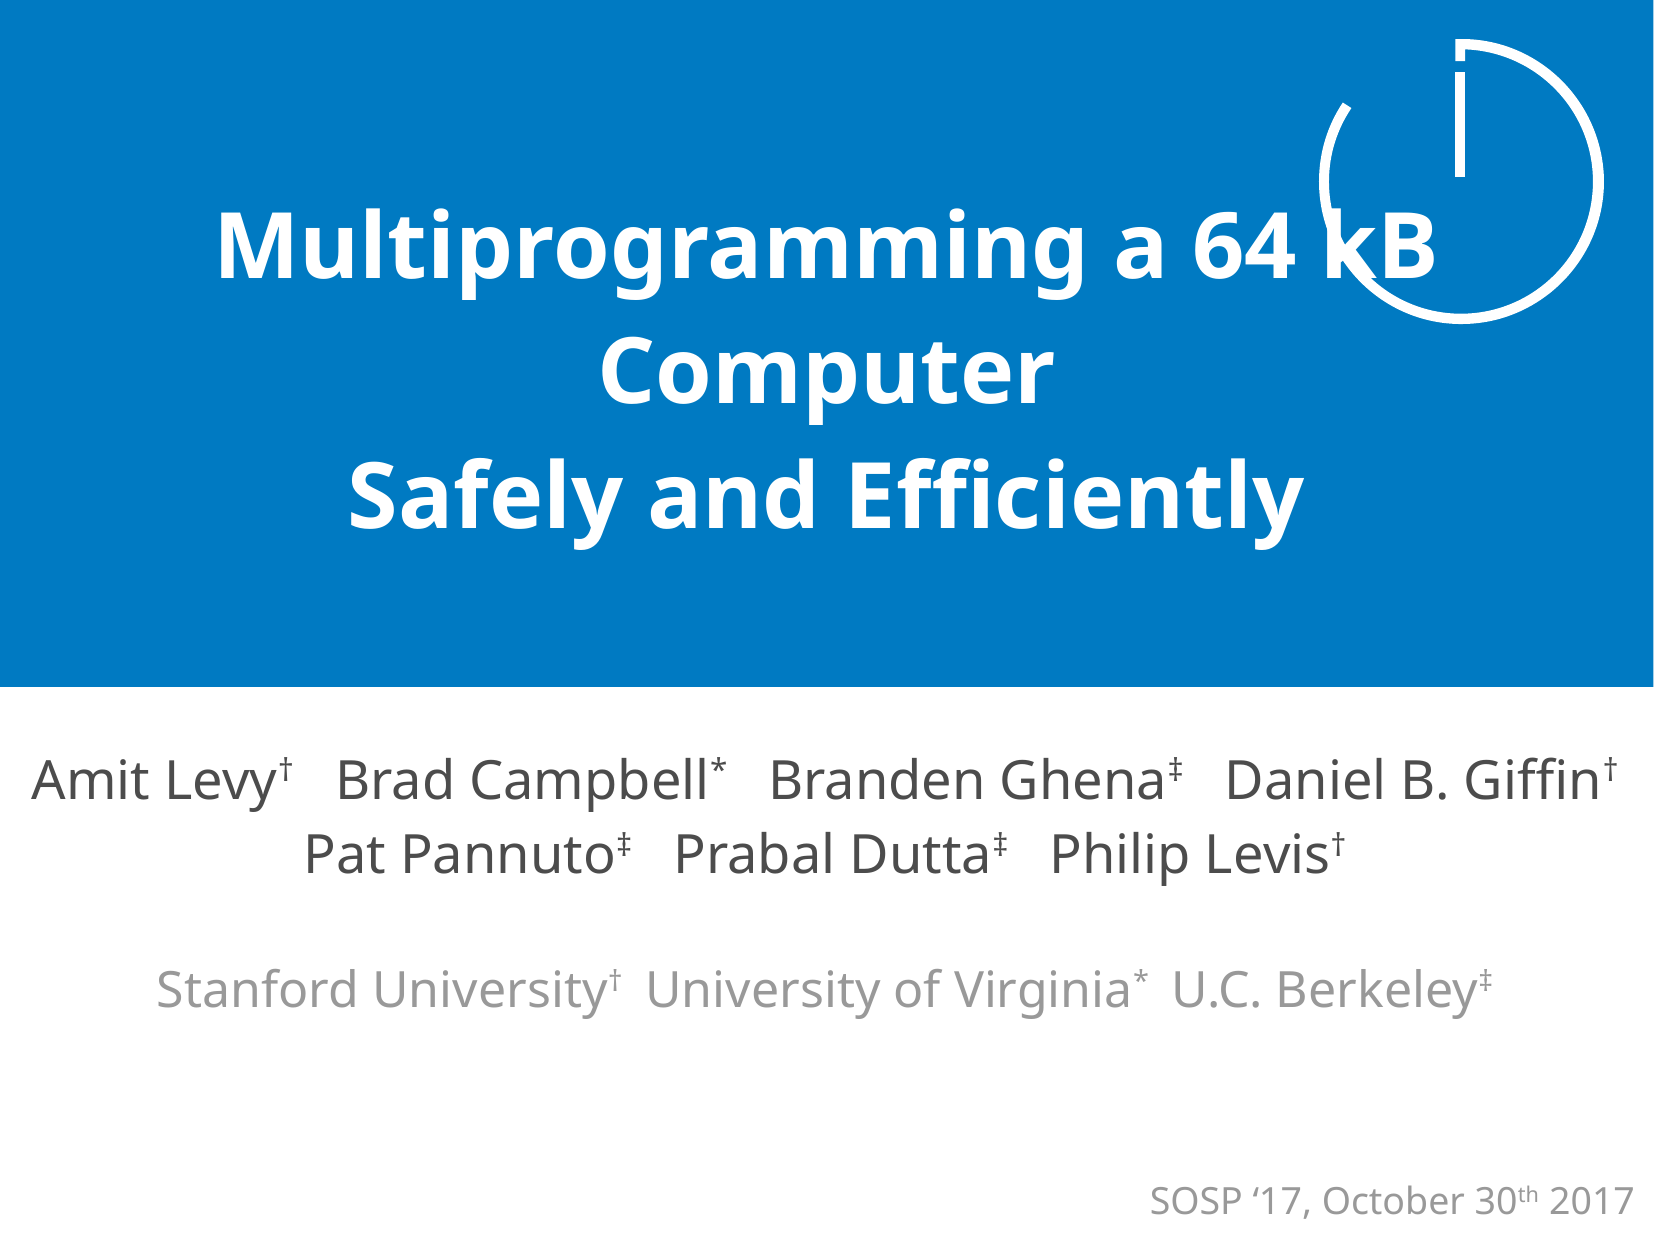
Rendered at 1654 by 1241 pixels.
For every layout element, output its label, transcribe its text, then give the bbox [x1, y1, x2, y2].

picture [1318, 39, 1604, 325]
text_box Amit Levy† Brad Campbell* Branden Ghena‡ Daniel B. Giffin† Pat Pannuto‡ Prabal Dutta‡ Philip Levis† [0, 734, 1651, 900]
text_box SOSP ‘17, October 30th 2017 [966, 1176, 1635, 1241]
text_box Stanford University† University of Virginia* U.C. Berkeley‡ [0, 947, 1651, 1113]
subtitle Multiprogramming a 64 kB Computer Safely and Efficiently [0, 0, 1654, 687]
